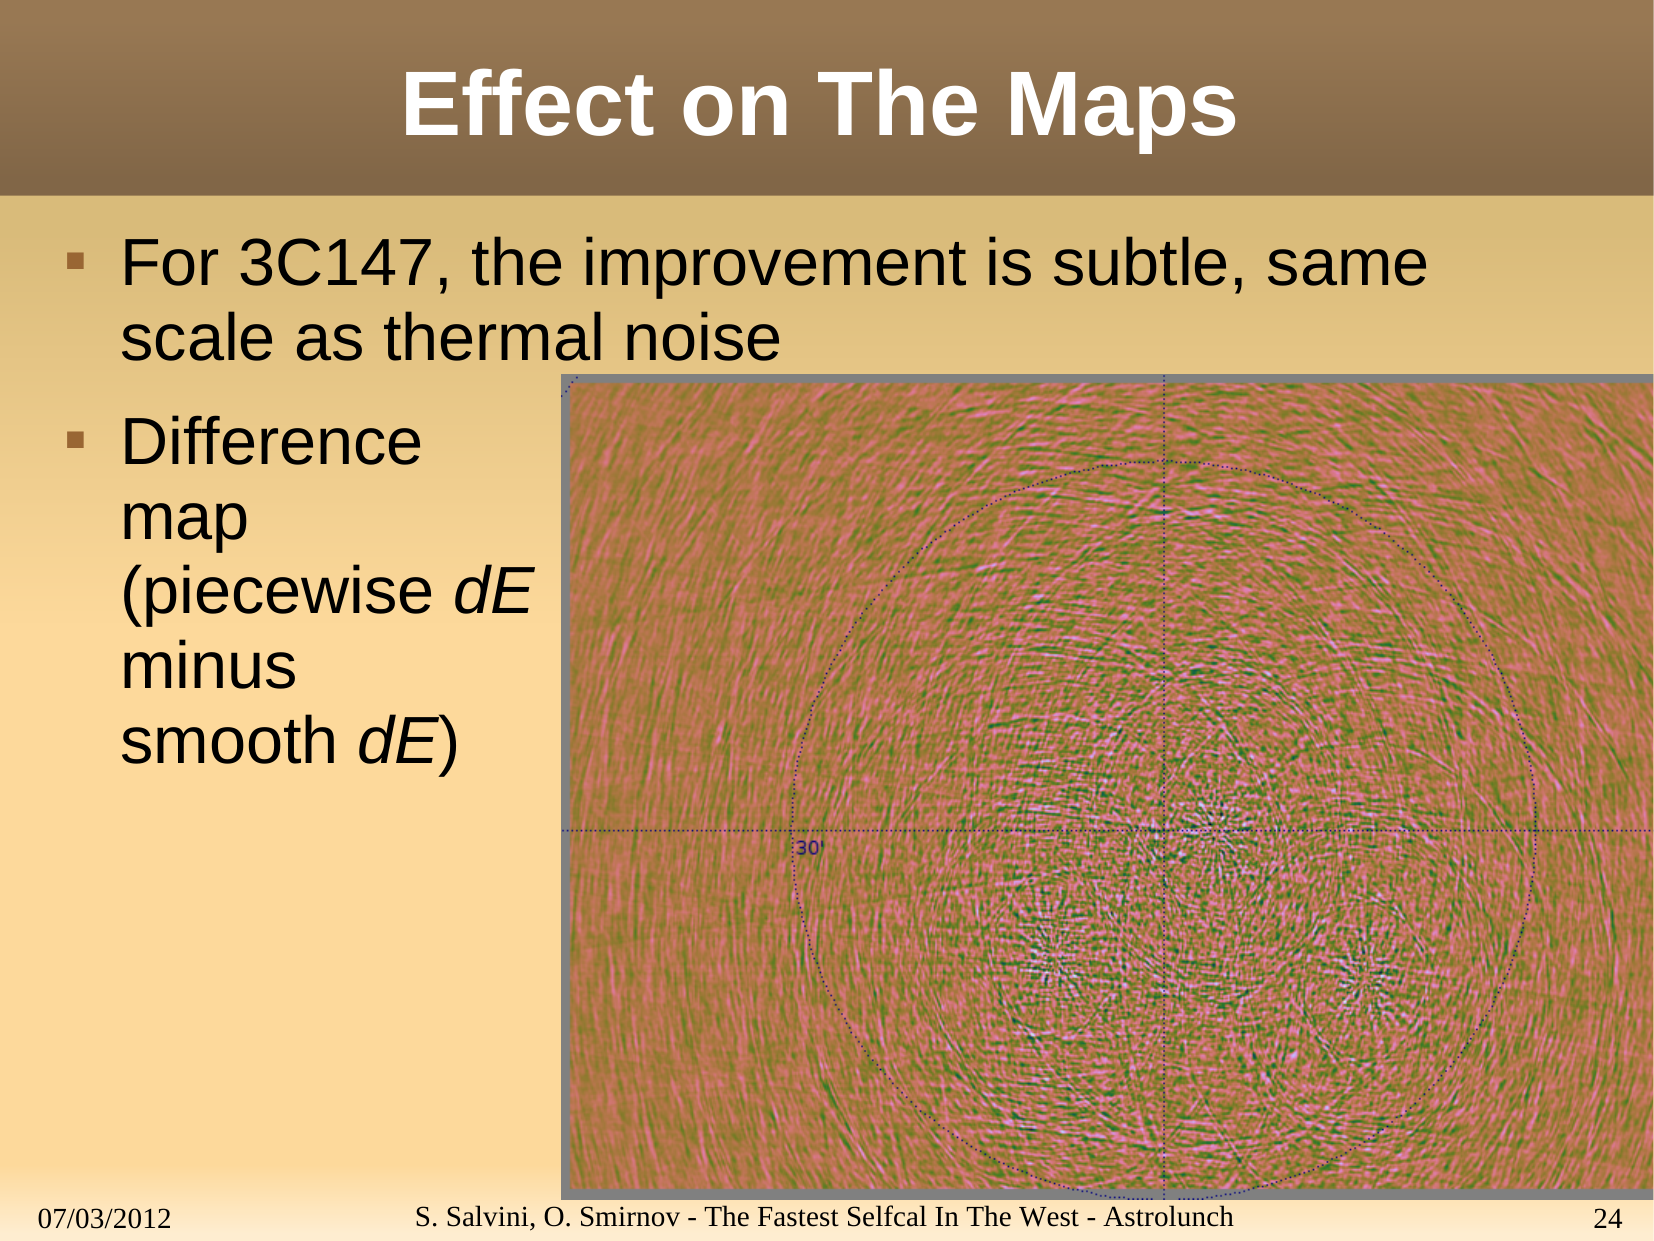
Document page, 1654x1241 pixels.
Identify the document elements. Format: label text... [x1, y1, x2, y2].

list For 3C147, the improvement is subtle, same scale as thermal noise Difference map (piecewise dE minus smooth dE) [49, 225, 1538, 1029]
title Effect on The Maps [76, 7, 1565, 200]
picture [0, 0, 1654, 1241]
